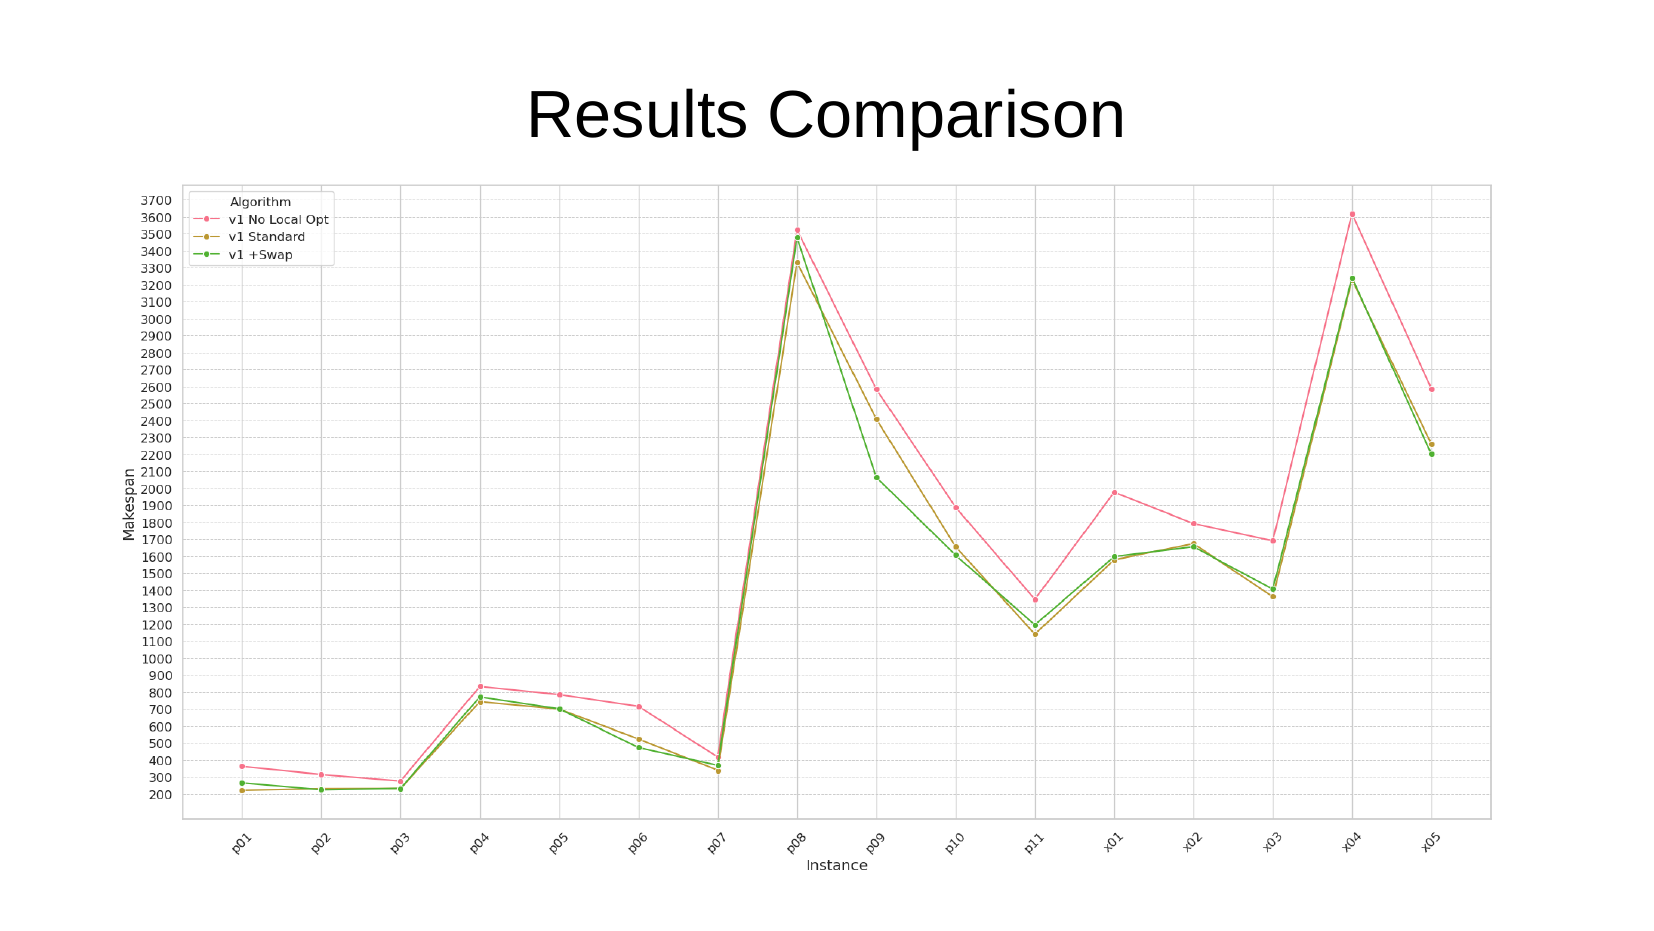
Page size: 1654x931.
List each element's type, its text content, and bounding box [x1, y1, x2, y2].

title Results Comparison [82, 37, 1571, 193]
picture [82, 169, 1508, 901]
